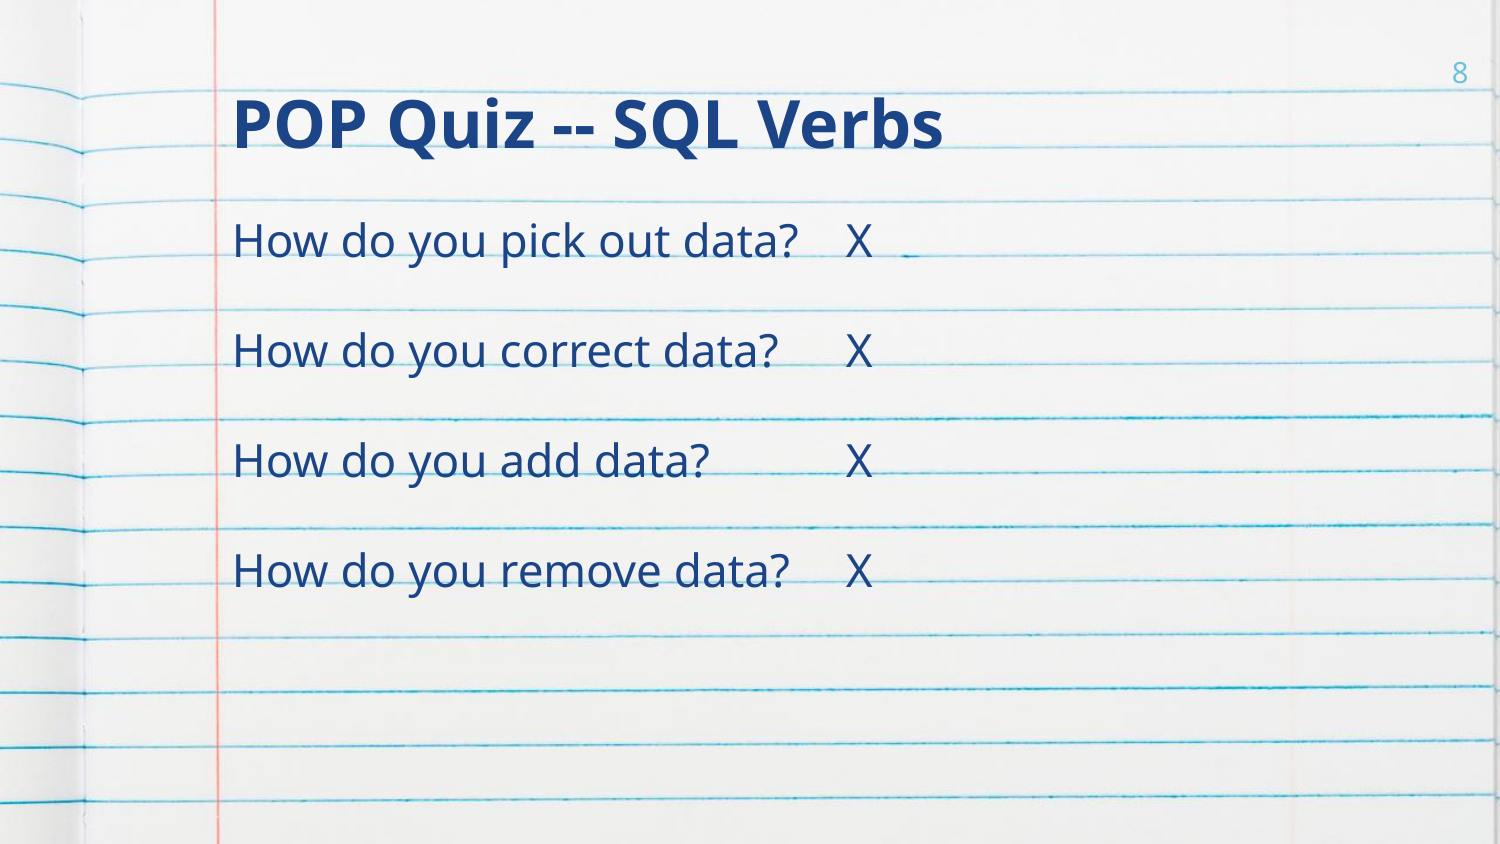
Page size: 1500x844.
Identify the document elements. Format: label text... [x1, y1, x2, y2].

list X X X X [845, 211, 1426, 743]
slide_number 1 [1378, 41, 1469, 107]
list How do you pick out data? How do you correct data? How do you add data? How do you remove data? [231, 211, 811, 743]
title POP Quiz -- SQL Verbs [231, 21, 1425, 162]
picture [0, 0, 1500, 844]
